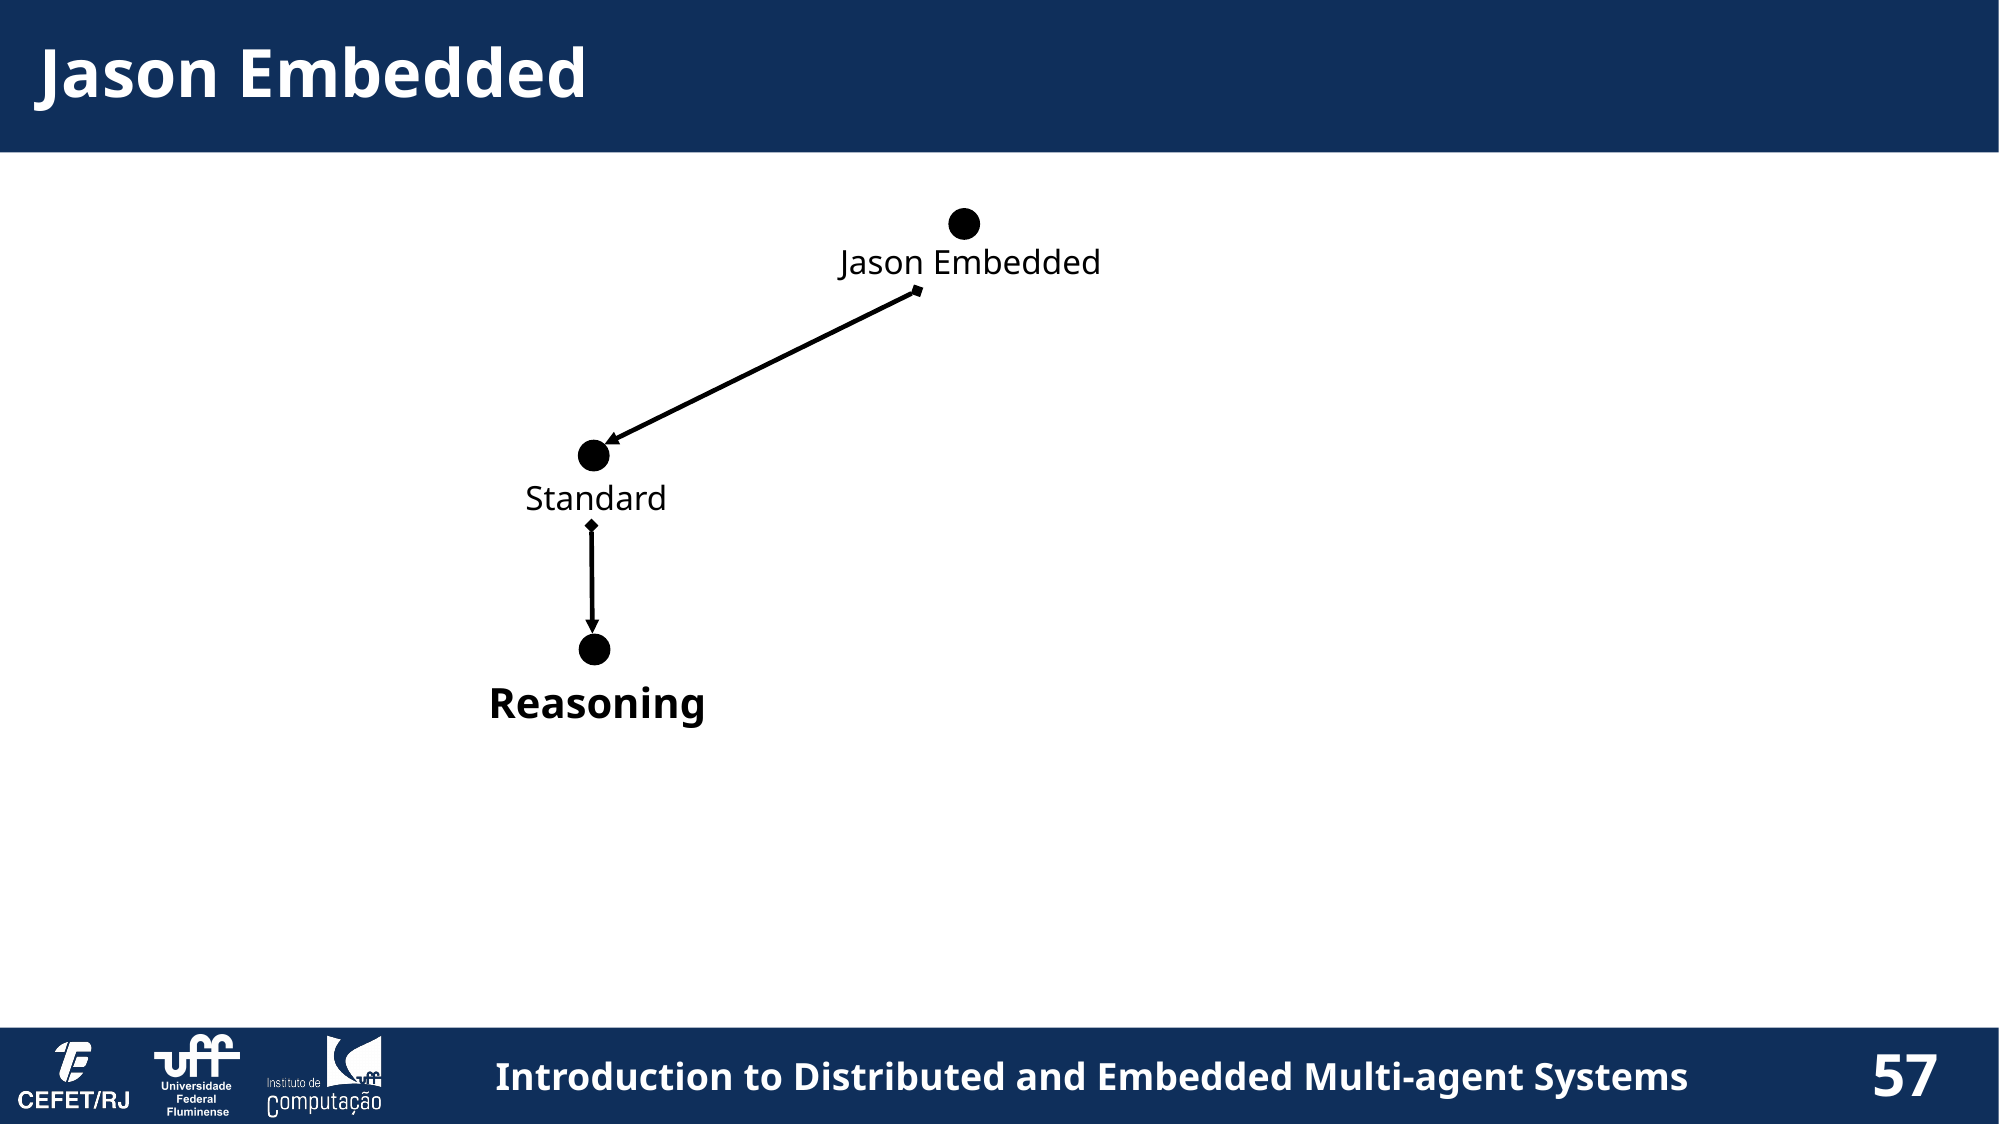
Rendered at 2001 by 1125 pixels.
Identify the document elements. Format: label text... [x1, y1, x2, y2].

picture [18, 1021, 129, 1125]
text_box [578, 633, 611, 666]
text_box Standard [510, 469, 683, 525]
picture [153, 1033, 241, 1121]
picture [265, 1033, 383, 1118]
text_box [577, 439, 610, 469]
text_box Reasoning [473, 669, 722, 734]
text_box Jason Embedded [825, 233, 1117, 289]
text_box [948, 208, 981, 233]
text_box Jason Embedded [25, 23, 1999, 119]
